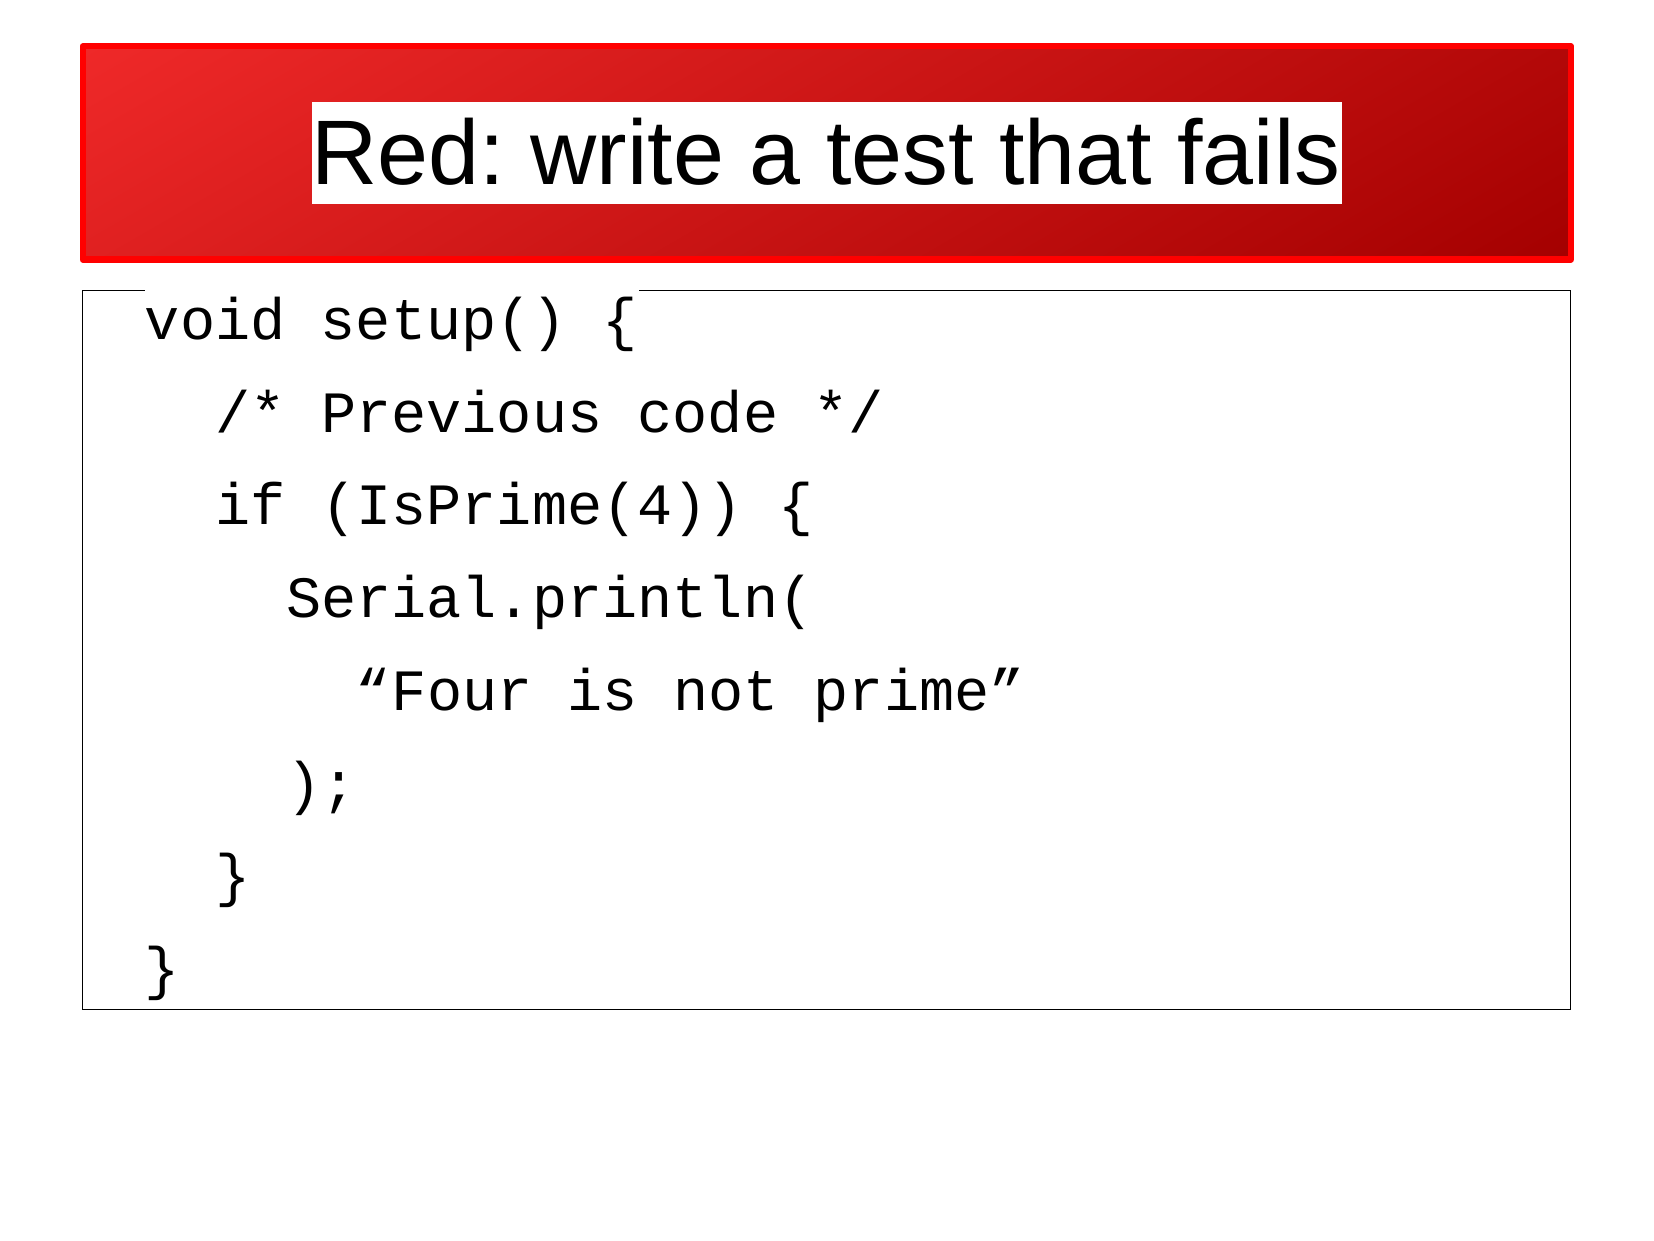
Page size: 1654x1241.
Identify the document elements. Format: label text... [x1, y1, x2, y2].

list void setup() { /* Previous code */ if (IsPrime(4)) { Serial.println( “Four is not prime” ); } } [82, 290, 1571, 1010]
title Red: write a test that fails [82, 46, 1571, 260]
